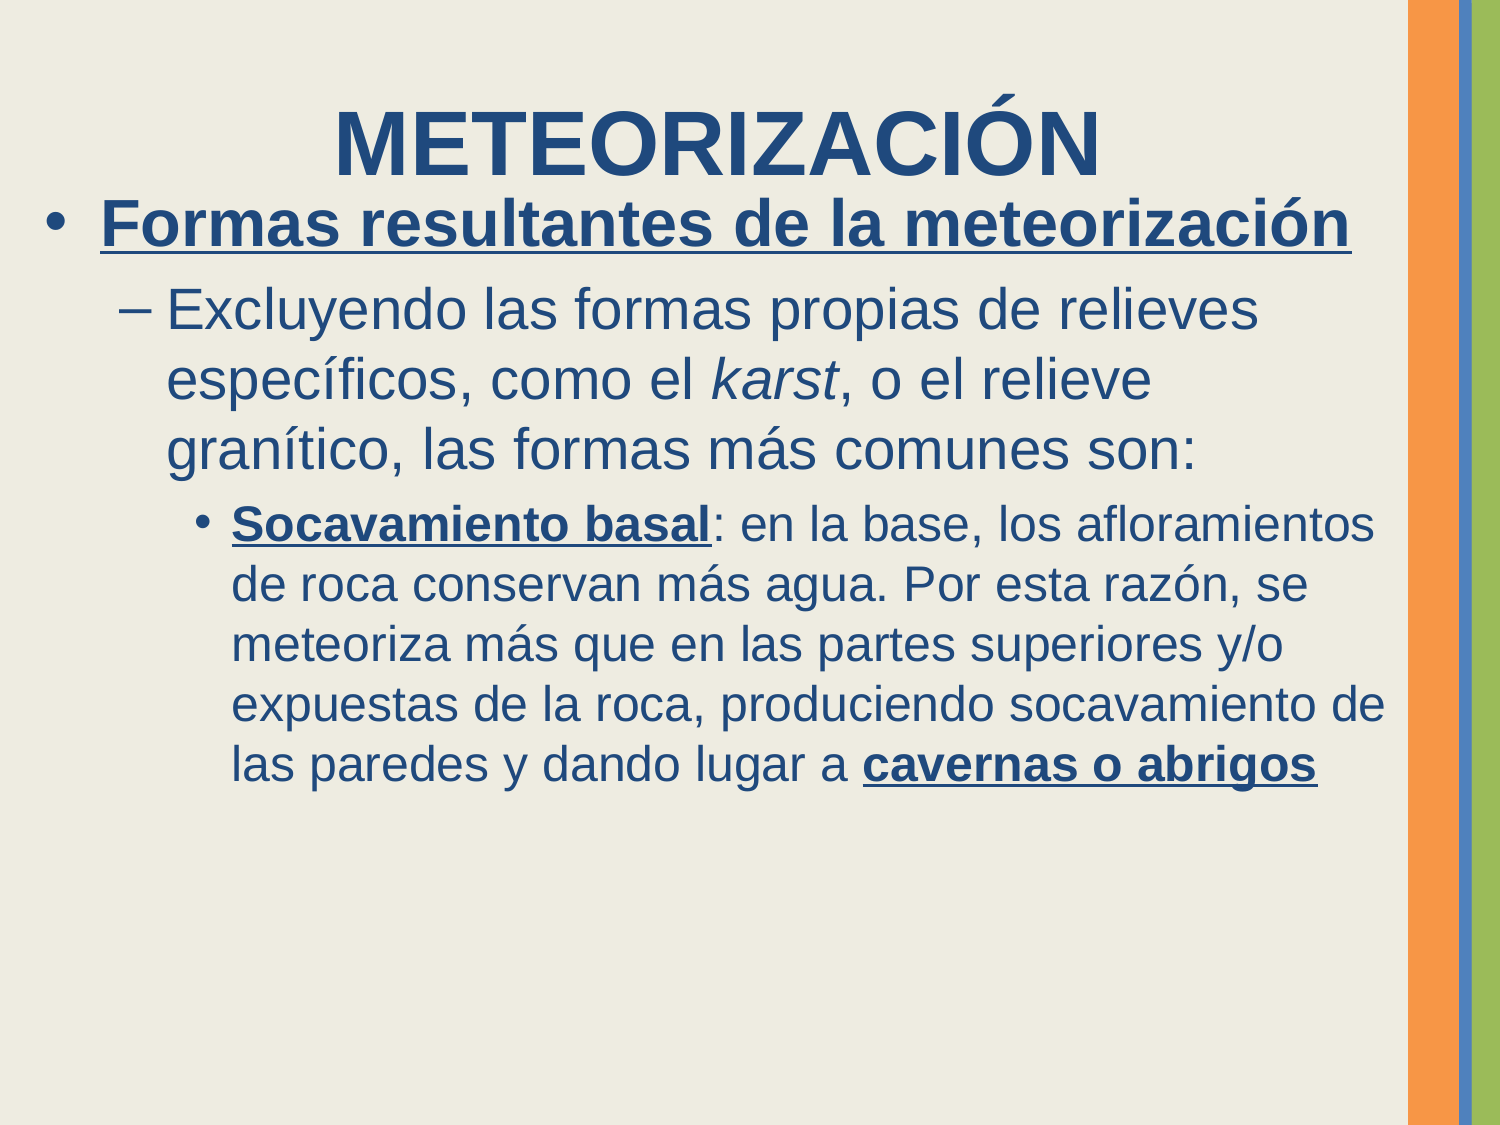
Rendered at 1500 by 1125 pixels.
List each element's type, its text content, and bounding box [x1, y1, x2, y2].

list Formas resultantes de la meteorización Excluyendo las formas propias de relieves específicos, como el karst, o el relieve granítico, las formas más comunes son: Socavamiento basal: en la base, los afloramientos de roca conservan más agua. Por esta razón, se meteoriza más que en las partes superiores y/o expuestas de la roca, produciendo socavamiento de las paredes y dando lugar a cavernas o abrigos [29, 172, 1408, 1102]
title meteorización [29, 45, 1408, 172]
